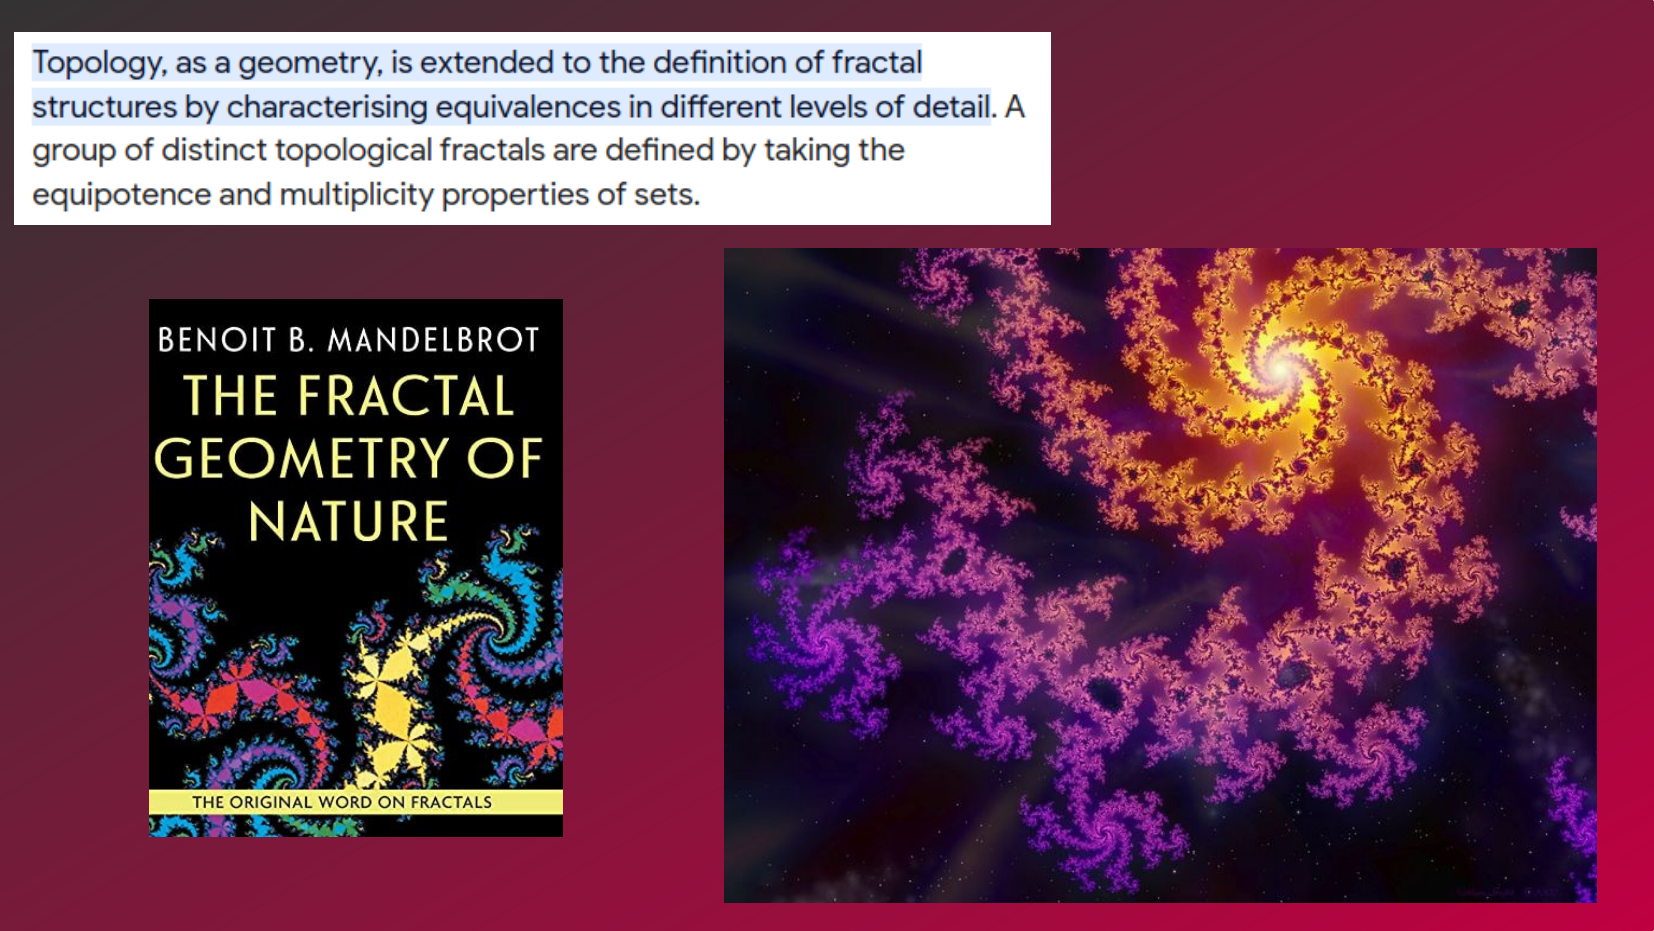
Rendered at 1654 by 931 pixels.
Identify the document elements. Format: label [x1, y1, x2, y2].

picture [724, 248, 1597, 903]
picture [14, 32, 1051, 226]
picture [149, 299, 563, 837]
